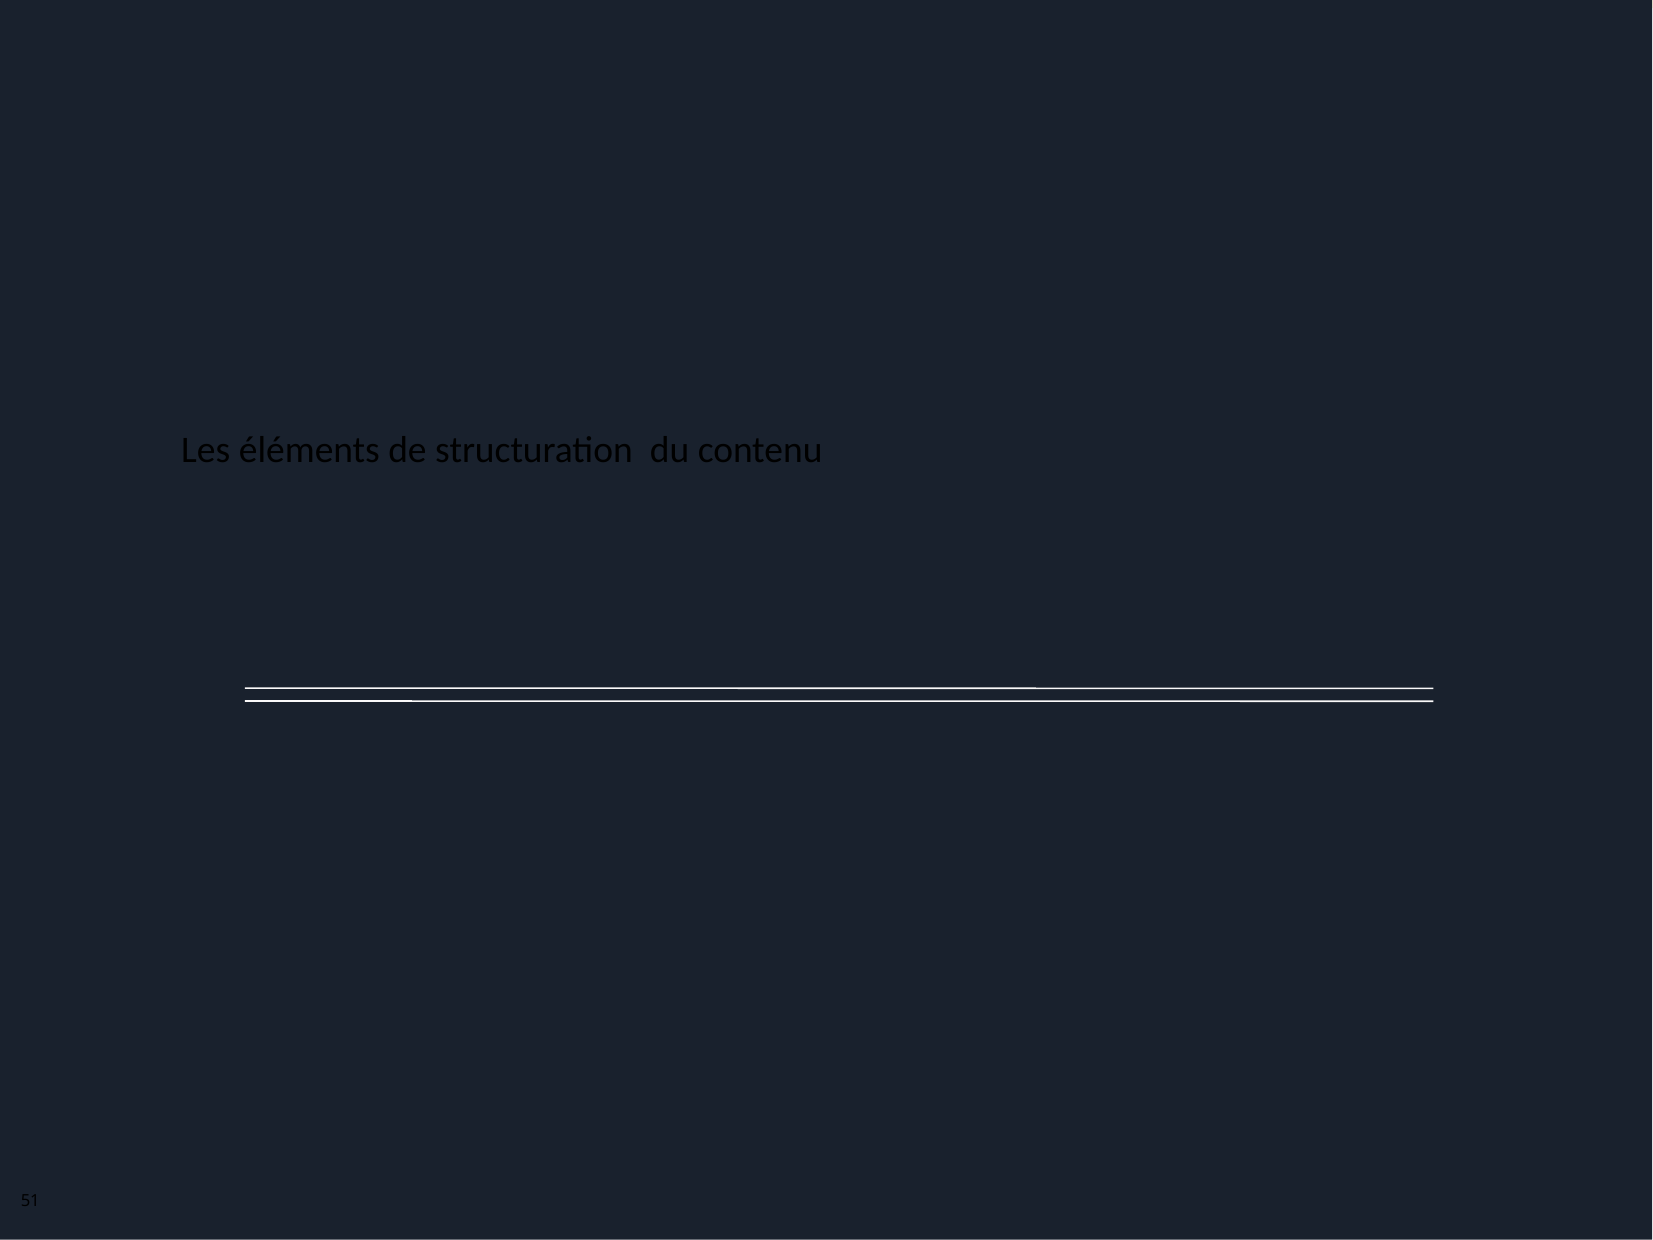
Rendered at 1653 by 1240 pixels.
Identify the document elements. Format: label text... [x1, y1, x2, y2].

title Les éléments de structuration du contenu [139, 356, 1513, 574]
text_box [0, 0, 1653, 1240]
text_box <numéro> [14, 1189, 46, 1213]
